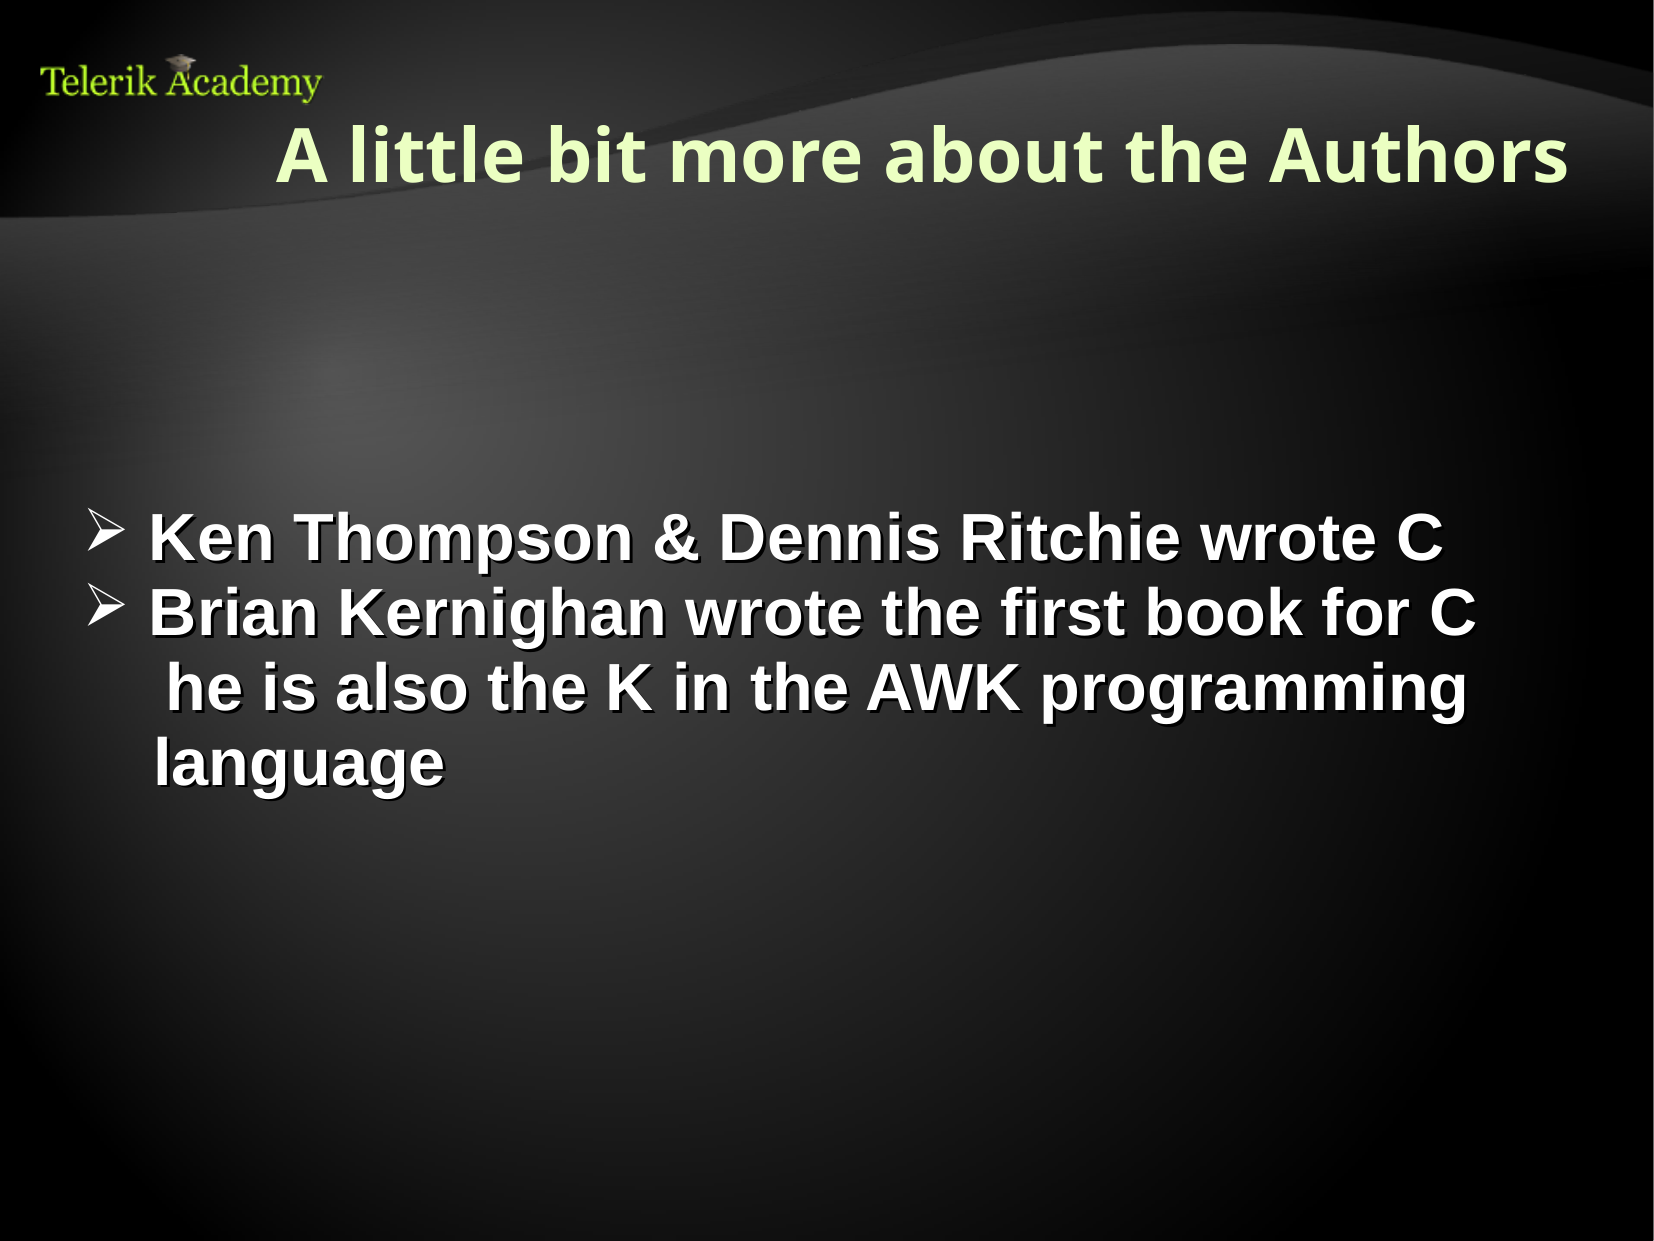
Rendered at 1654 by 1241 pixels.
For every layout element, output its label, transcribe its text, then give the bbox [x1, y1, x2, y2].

subtitle Ken Thompson & Dennis Ritchie wrote C Brian Kernighan wrote the first book for C he is also the K in the AWK programming language [82, 290, 1538, 1010]
title A little bit more about the Authors [82, 49, 1571, 257]
picture [0, 0, 1654, 1241]
